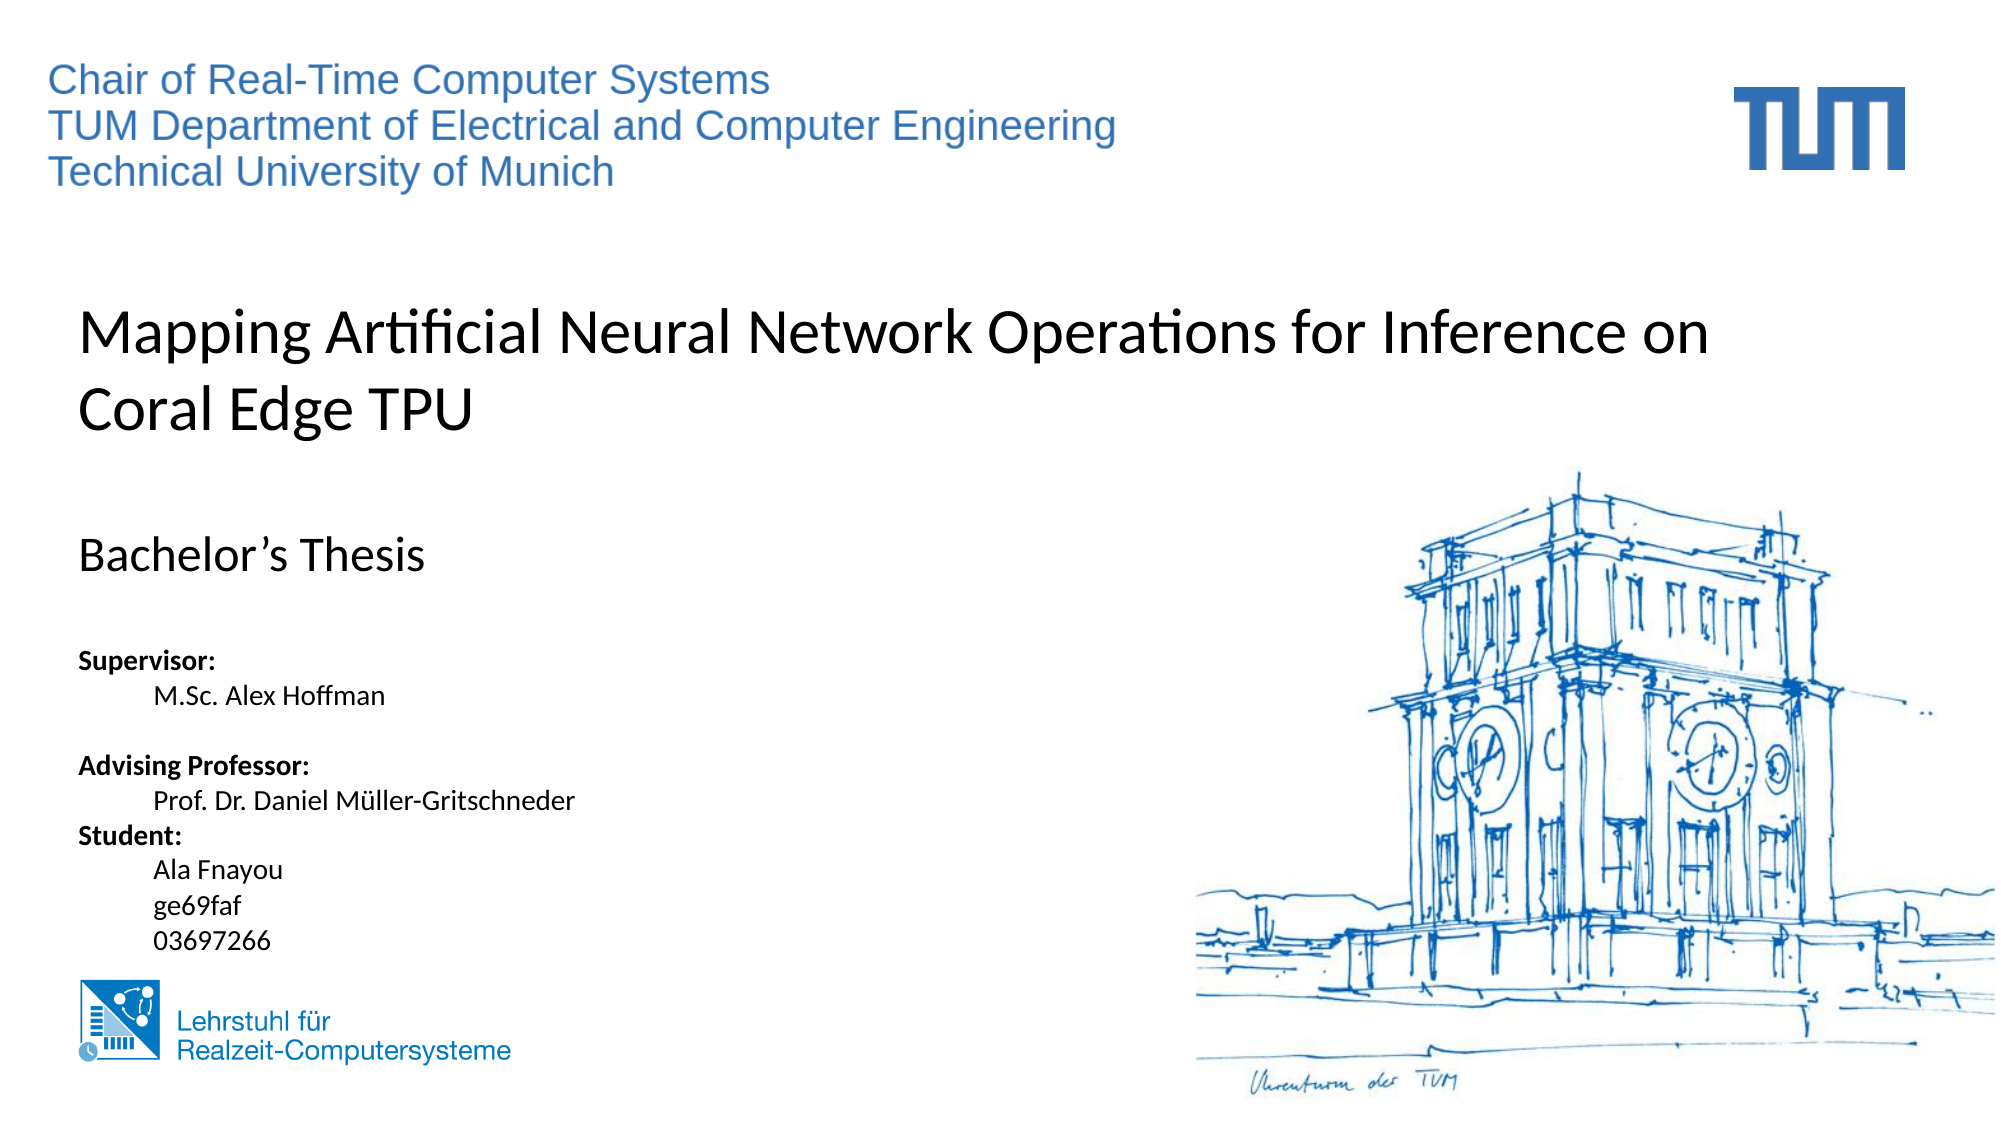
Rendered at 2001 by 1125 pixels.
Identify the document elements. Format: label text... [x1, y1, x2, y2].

picture [73, 1031, 514, 1069]
picture [1734, 87, 1905, 170]
picture [41, 58, 1124, 199]
text_box Mapping Artificial Neural Network Operations for Inference on Coral Edge TPU Bachelor’s Thesis Supervisor: M.Sc. Alex Hoffman Advising Professor: Prof. Dr. Daniel Müller-Gritschneder Student: Ala Fnayou ge69faf 03697266 [63, 273, 1931, 1031]
picture [1195, 426, 1996, 1125]
